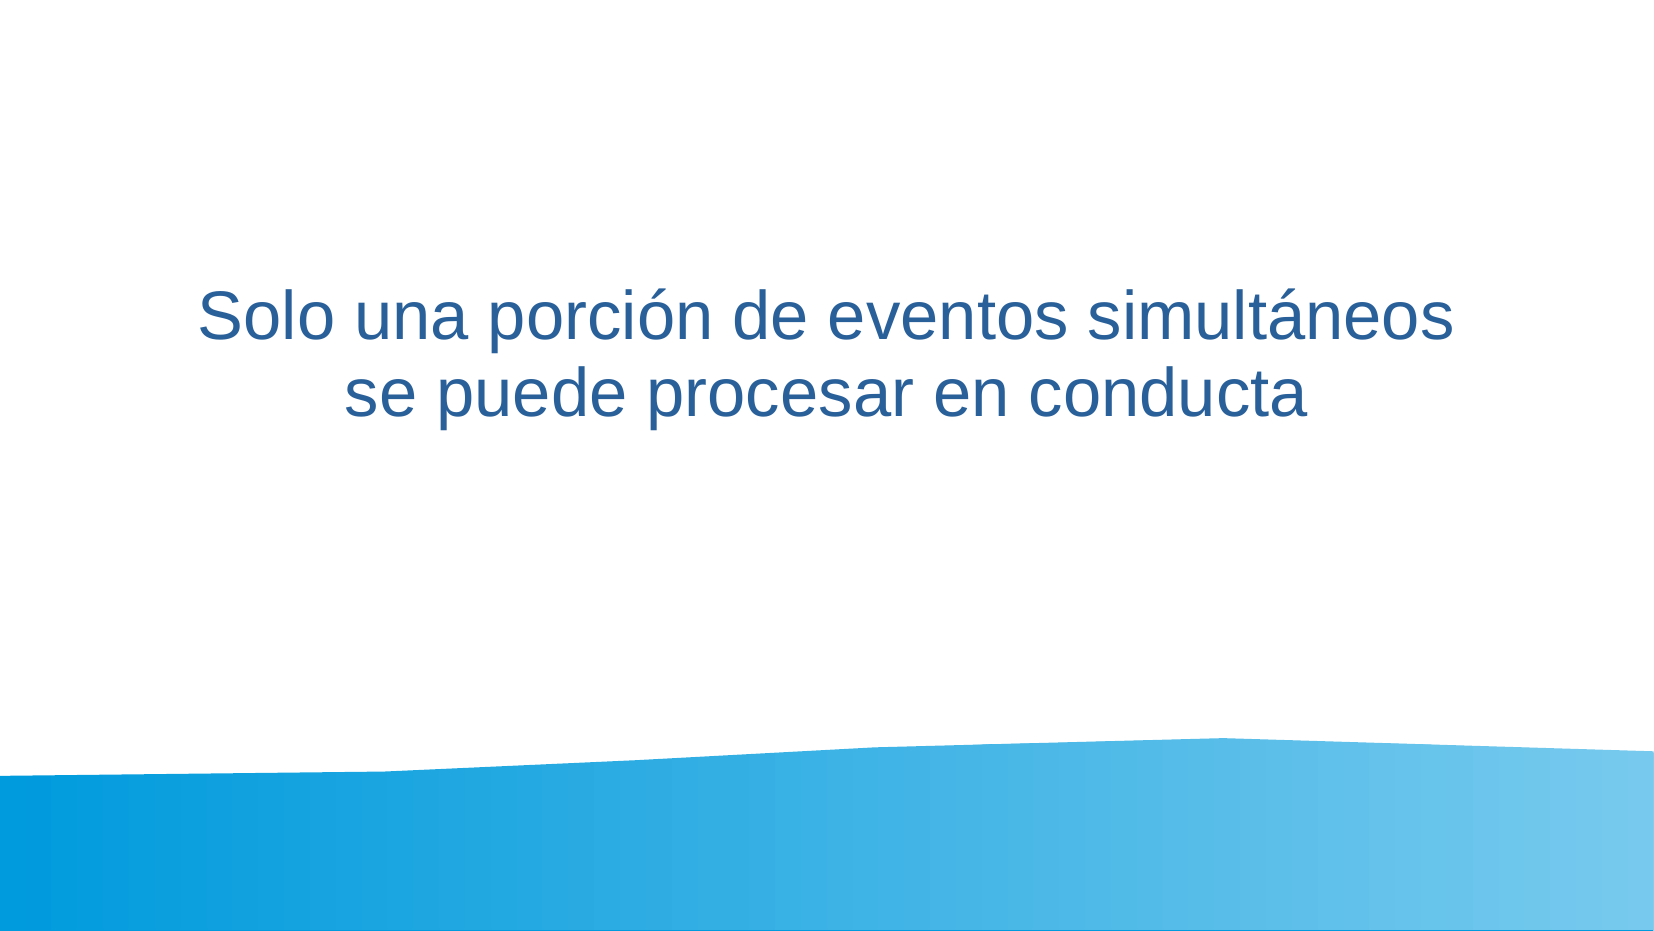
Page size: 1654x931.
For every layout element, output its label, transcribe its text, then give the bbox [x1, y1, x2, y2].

title Solo una porción de eventos simultáneos se puede procesar en conducta [88, 265, 1565, 443]
